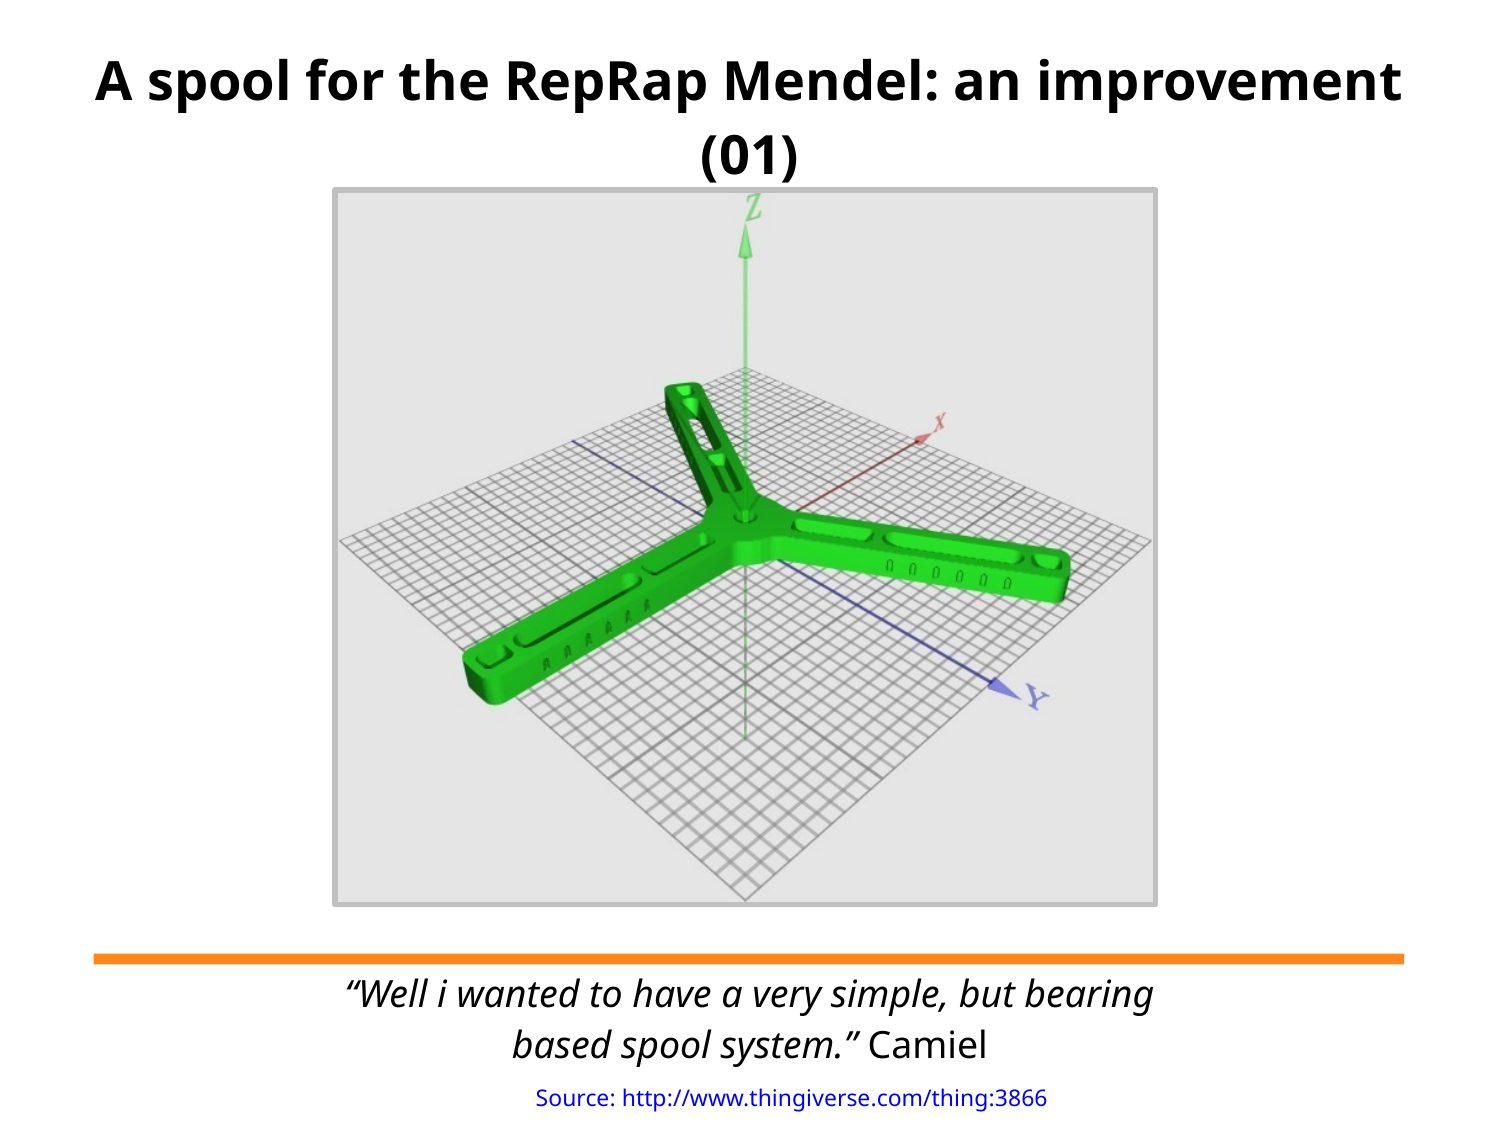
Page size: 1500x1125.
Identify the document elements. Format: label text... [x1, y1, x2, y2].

title A spool for the RepRap Mendel: an improvement (01) [75, 44, 1426, 188]
picture [0, 0, 1500, 1125]
text_box Source: http://www.thingiverse.com/thing:3866 [520, 1108, 980, 1115]
text_box “Well i wanted to have a very simple, but bearing based spool system.” Camiel [290, 960, 1210, 1108]
